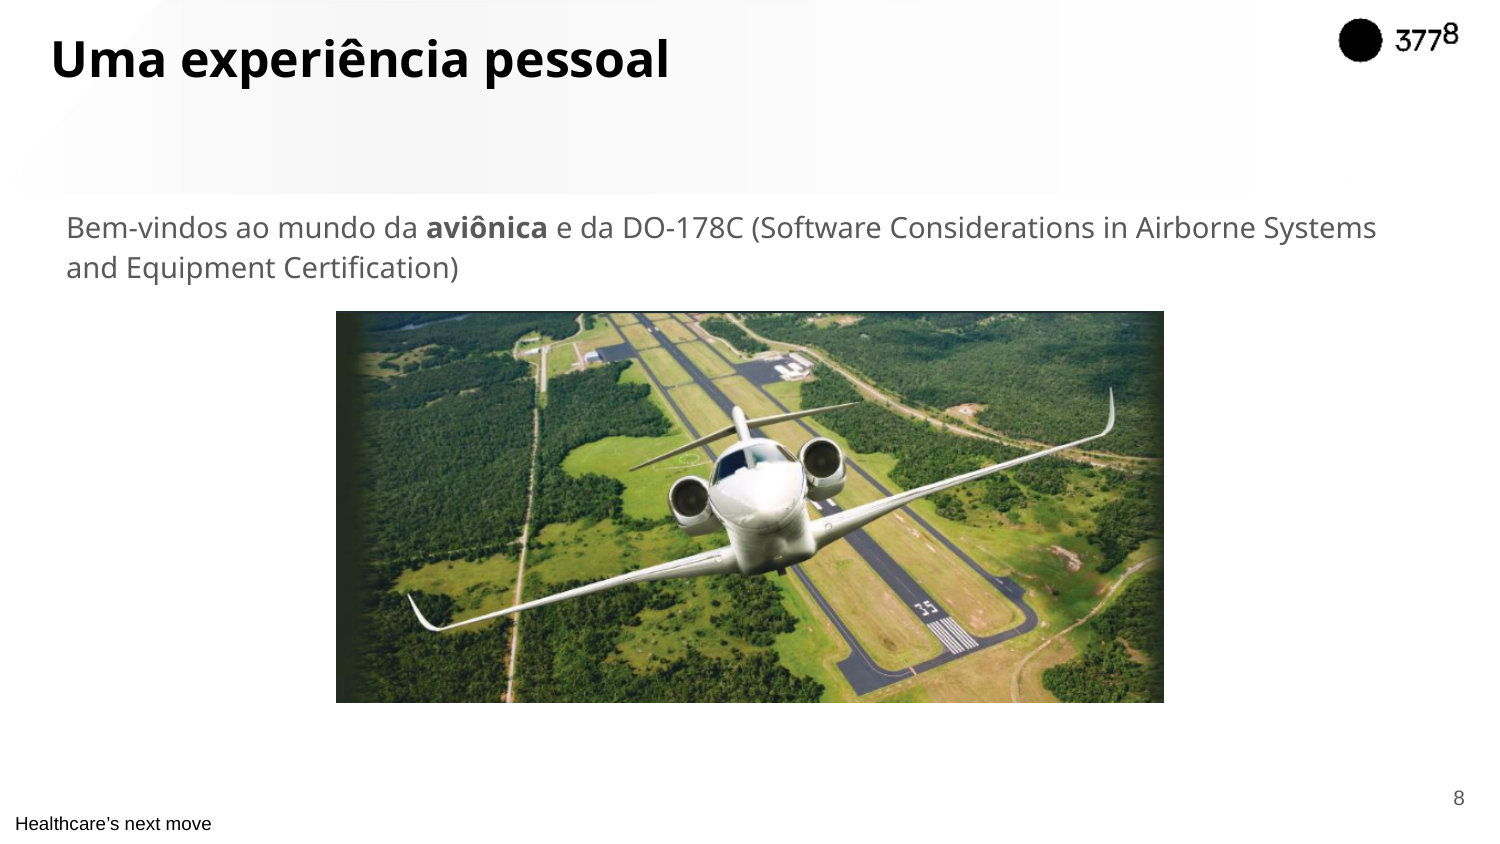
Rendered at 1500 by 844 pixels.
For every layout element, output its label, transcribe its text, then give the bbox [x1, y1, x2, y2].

list Bem-vindos ao mundo da aviônica e da DO-178C (Software Considerations in Airborne Systems and Equipment Certification) [51, 189, 1449, 794]
picture [336, 311, 1164, 703]
slide_number <number> [1389, 764, 1480, 830]
title Uma experiência pessoal [35, 12, 1308, 107]
picture [0, 0, 1500, 194]
